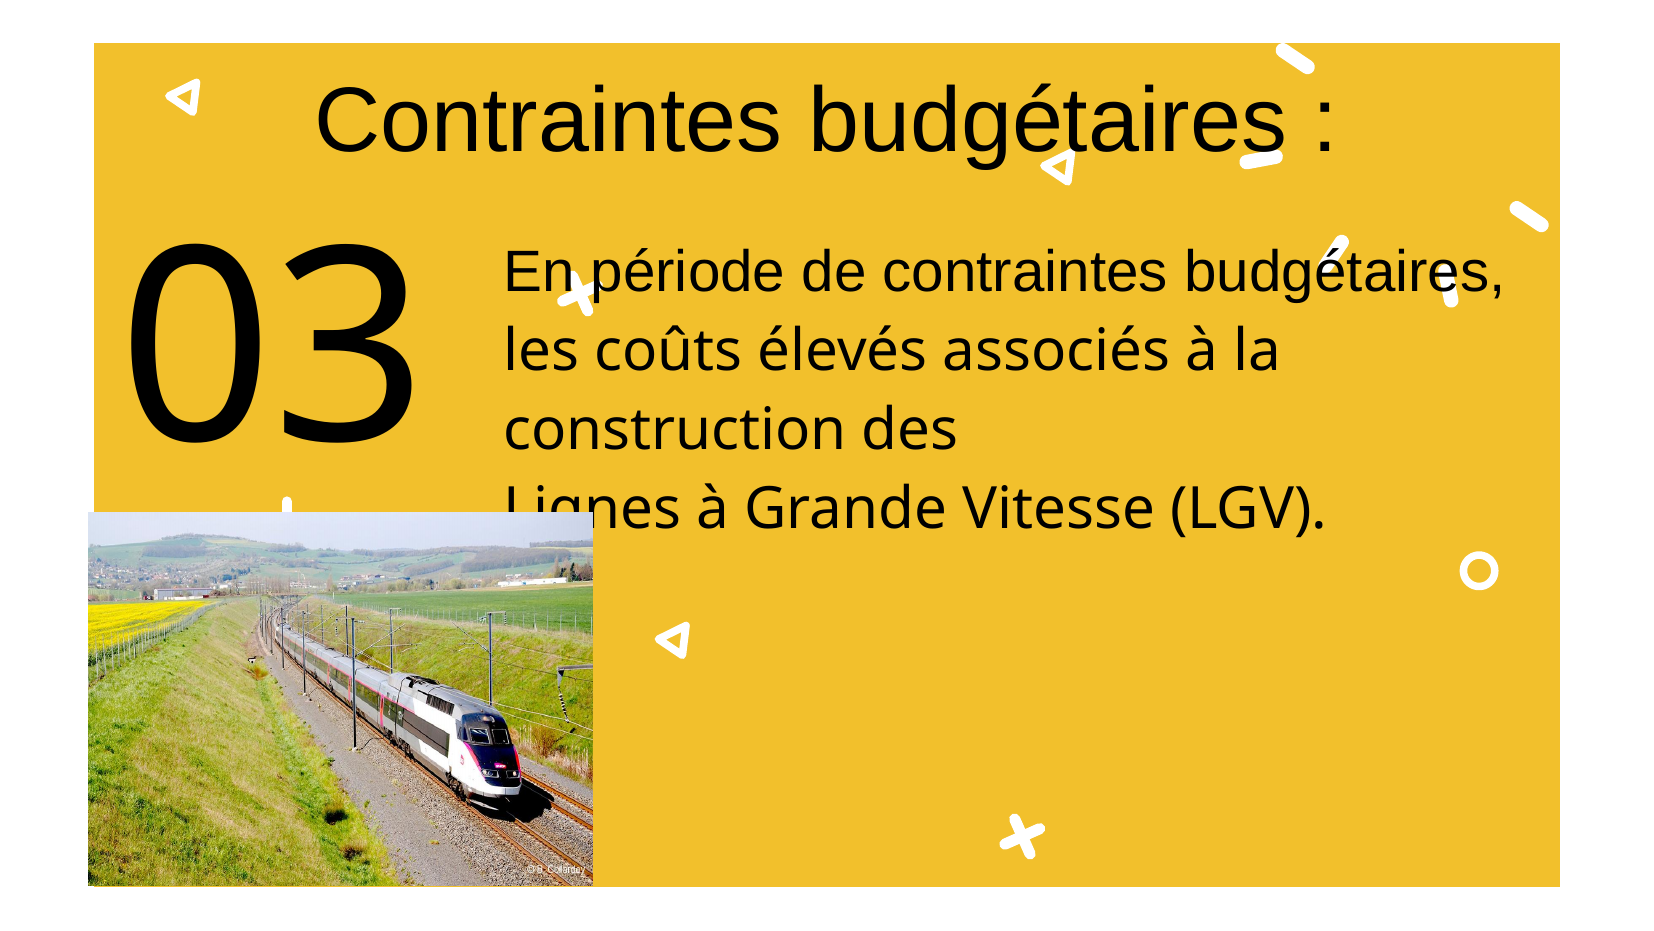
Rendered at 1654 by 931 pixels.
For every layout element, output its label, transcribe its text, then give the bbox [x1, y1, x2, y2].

title Contraintes budgétaires : [82, 37, 1571, 193]
text_box En période de contraintes budgétaires, les coûts élevés associés à la construction des Lignes à Grande Vitesse (LGV). [488, 221, 1566, 647]
title 03 [118, 193, 463, 512]
picture [88, 512, 593, 886]
